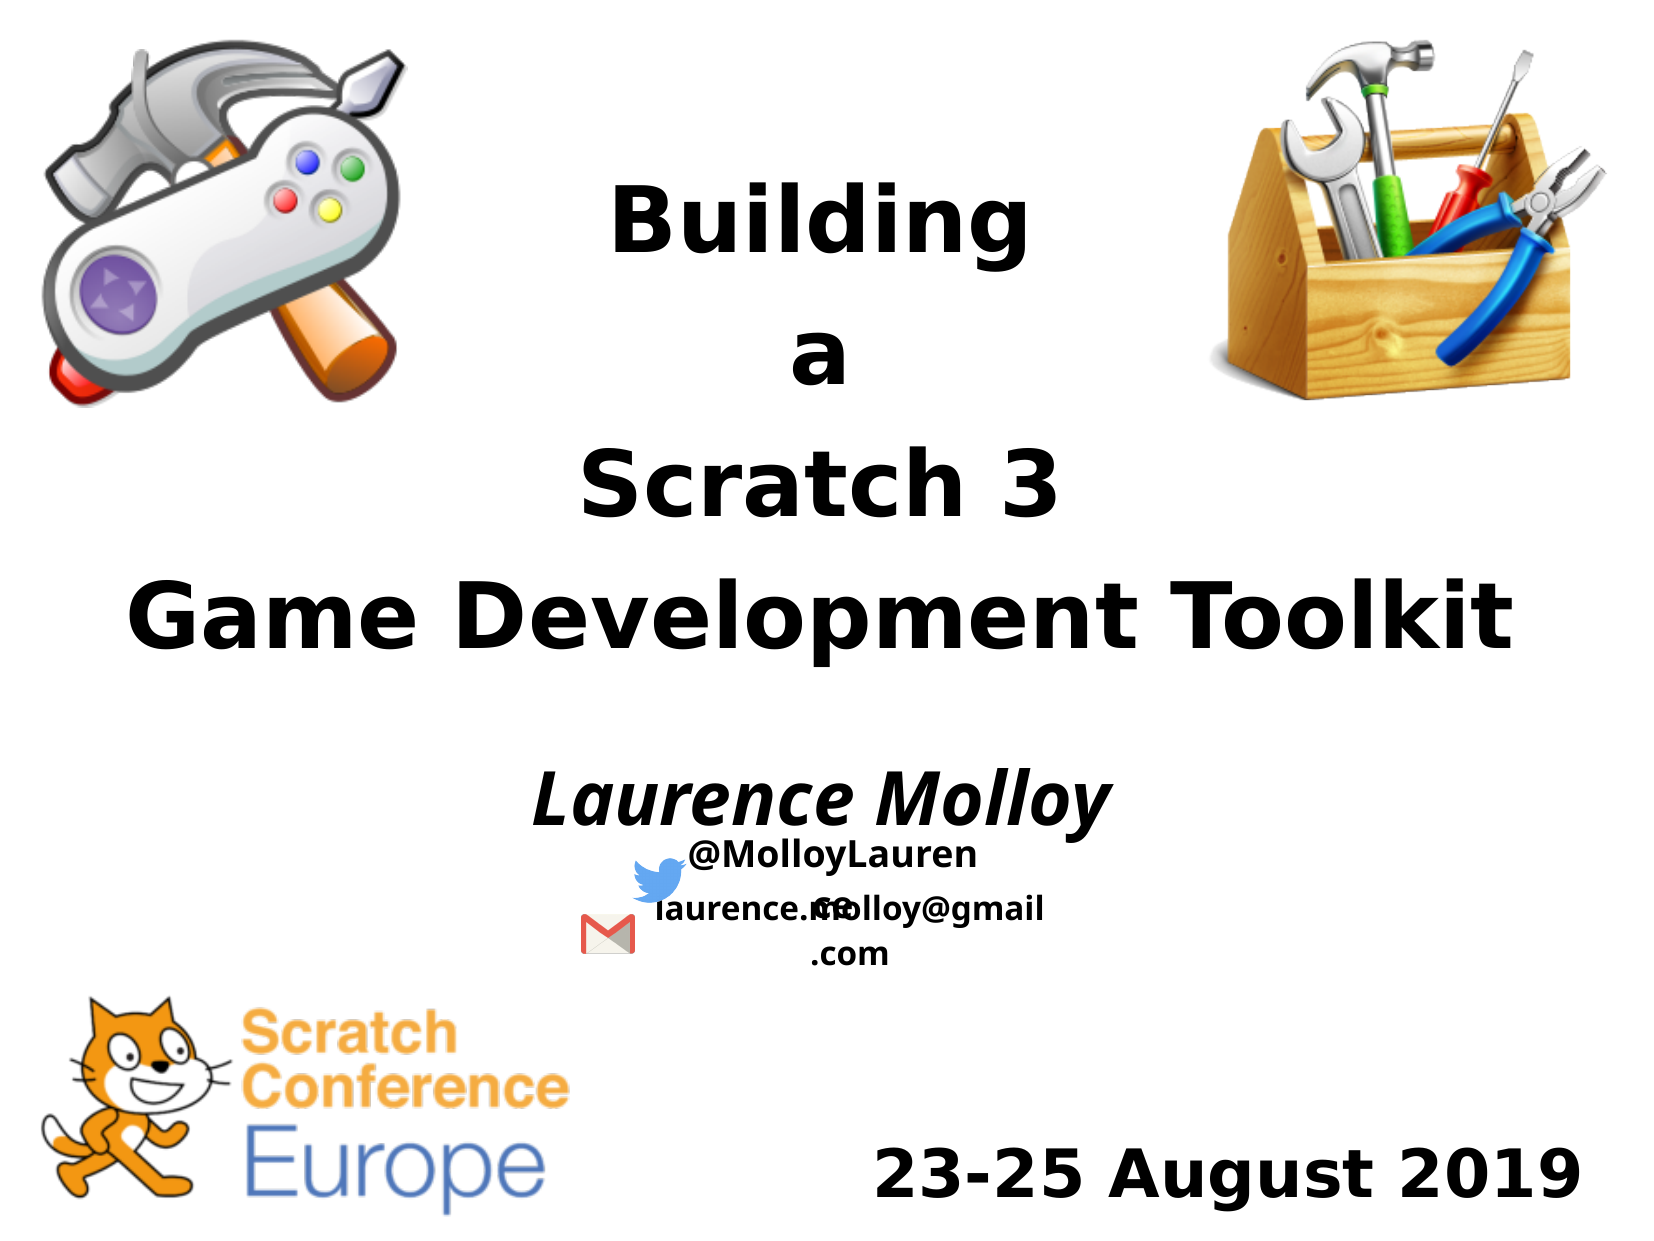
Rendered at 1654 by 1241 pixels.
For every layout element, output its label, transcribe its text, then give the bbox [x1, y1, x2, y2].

picture [35, 35, 408, 408]
picture [1193, 35, 1619, 414]
text_box 23-25 August 2019 [850, 1127, 1607, 1221]
text_box Building a Scratch 3 Game Development Toolkit [82, 160, 1560, 678]
picture [572, 850, 685, 970]
text_box @MolloyLaurence [685, 842, 981, 916]
text_box Laurence Molloy [82, 738, 1560, 857]
picture [0, 992, 655, 1217]
text_box laurence.molloy@gmail.com [652, 893, 1048, 967]
